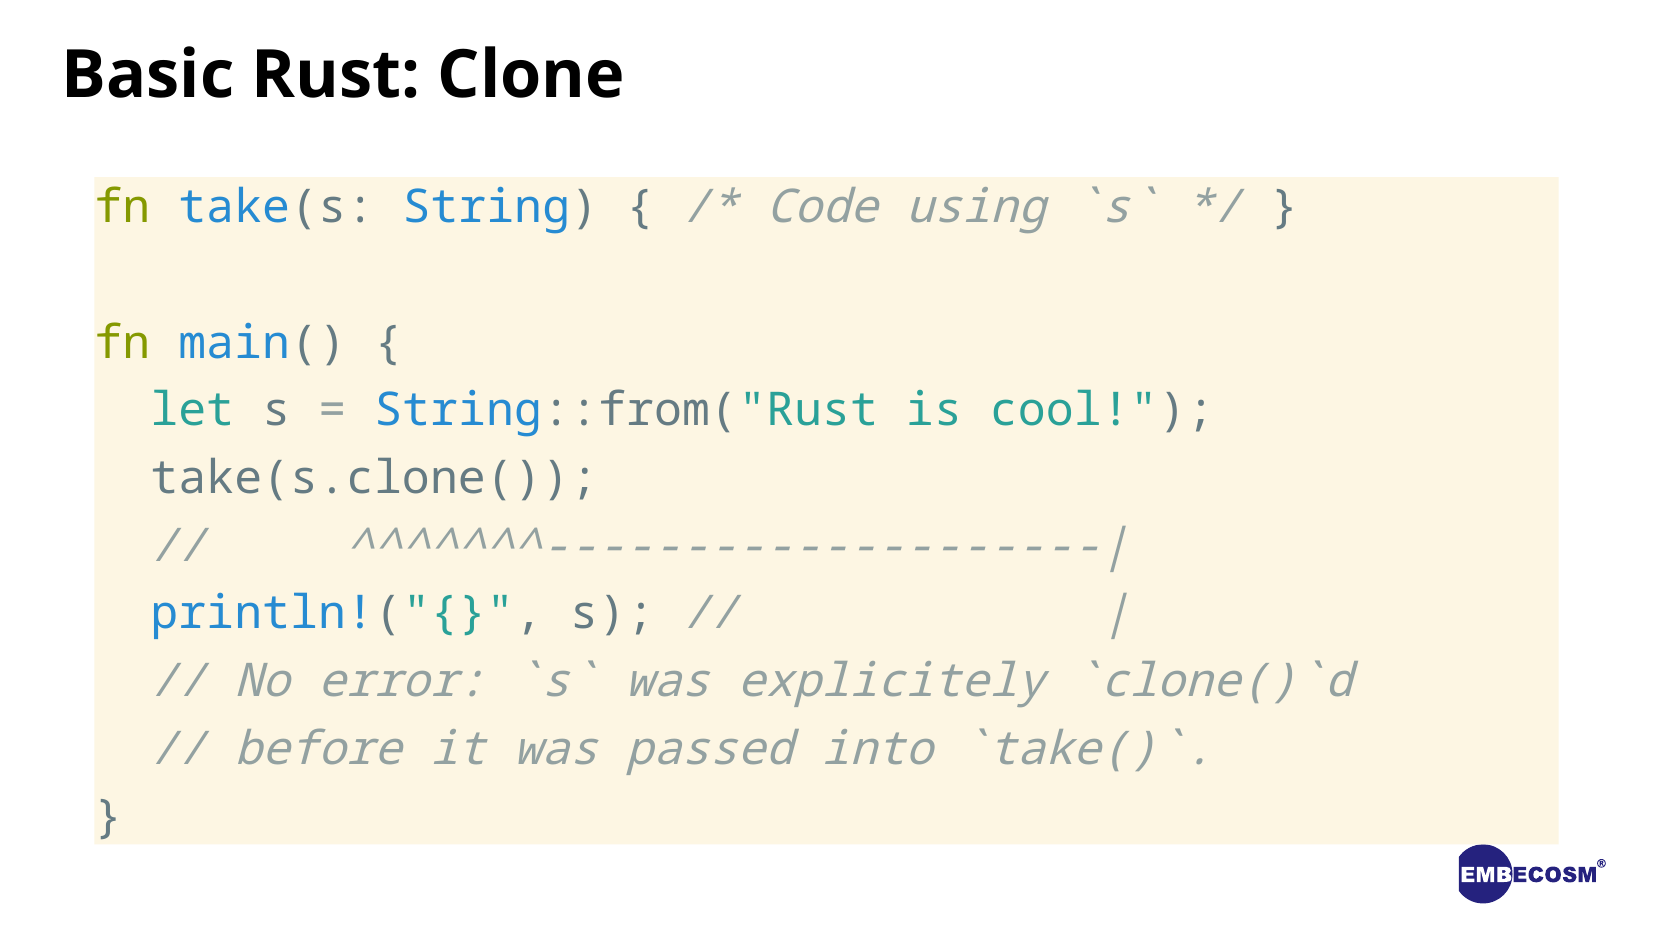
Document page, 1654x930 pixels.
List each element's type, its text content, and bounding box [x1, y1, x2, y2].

title Basic Rust: Clone [47, 26, 1606, 178]
list fn take(s: String) { /* Code using `s` */ } fn main() { let s = String::from("Rust is cool!"); take(s.clone()); // ^^^^^^^--------------------| println!("{}", s); // | // No error: `s` was explicitely `clone()`d // before it was passed into `take()`. } [94, 177, 1559, 845]
